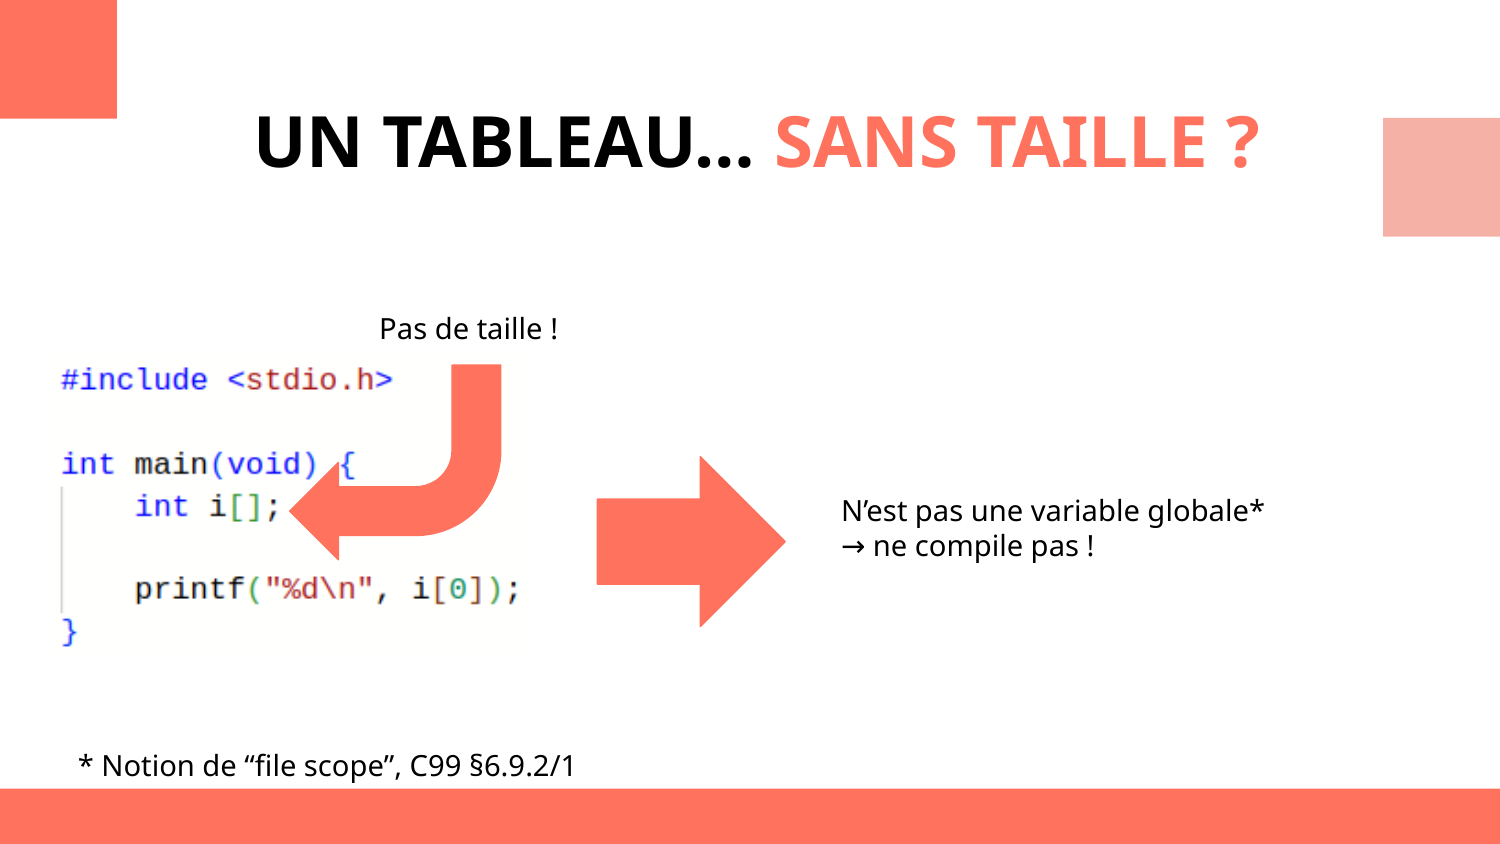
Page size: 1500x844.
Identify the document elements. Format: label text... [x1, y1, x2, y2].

text_box N’est pas une variable globale* → ne compile pas ! [825, 477, 1320, 606]
text_box Pas de taille ! [364, 295, 591, 350]
picture [50, 355, 534, 654]
text_box [597, 456, 786, 627]
text_box * Notion de “file scope”, C99 §6.9.2/1 [63, 732, 611, 786]
title UN TABLEAU… SANS TAILLE ? [105, 102, 1410, 177]
text_box [289, 365, 501, 560]
